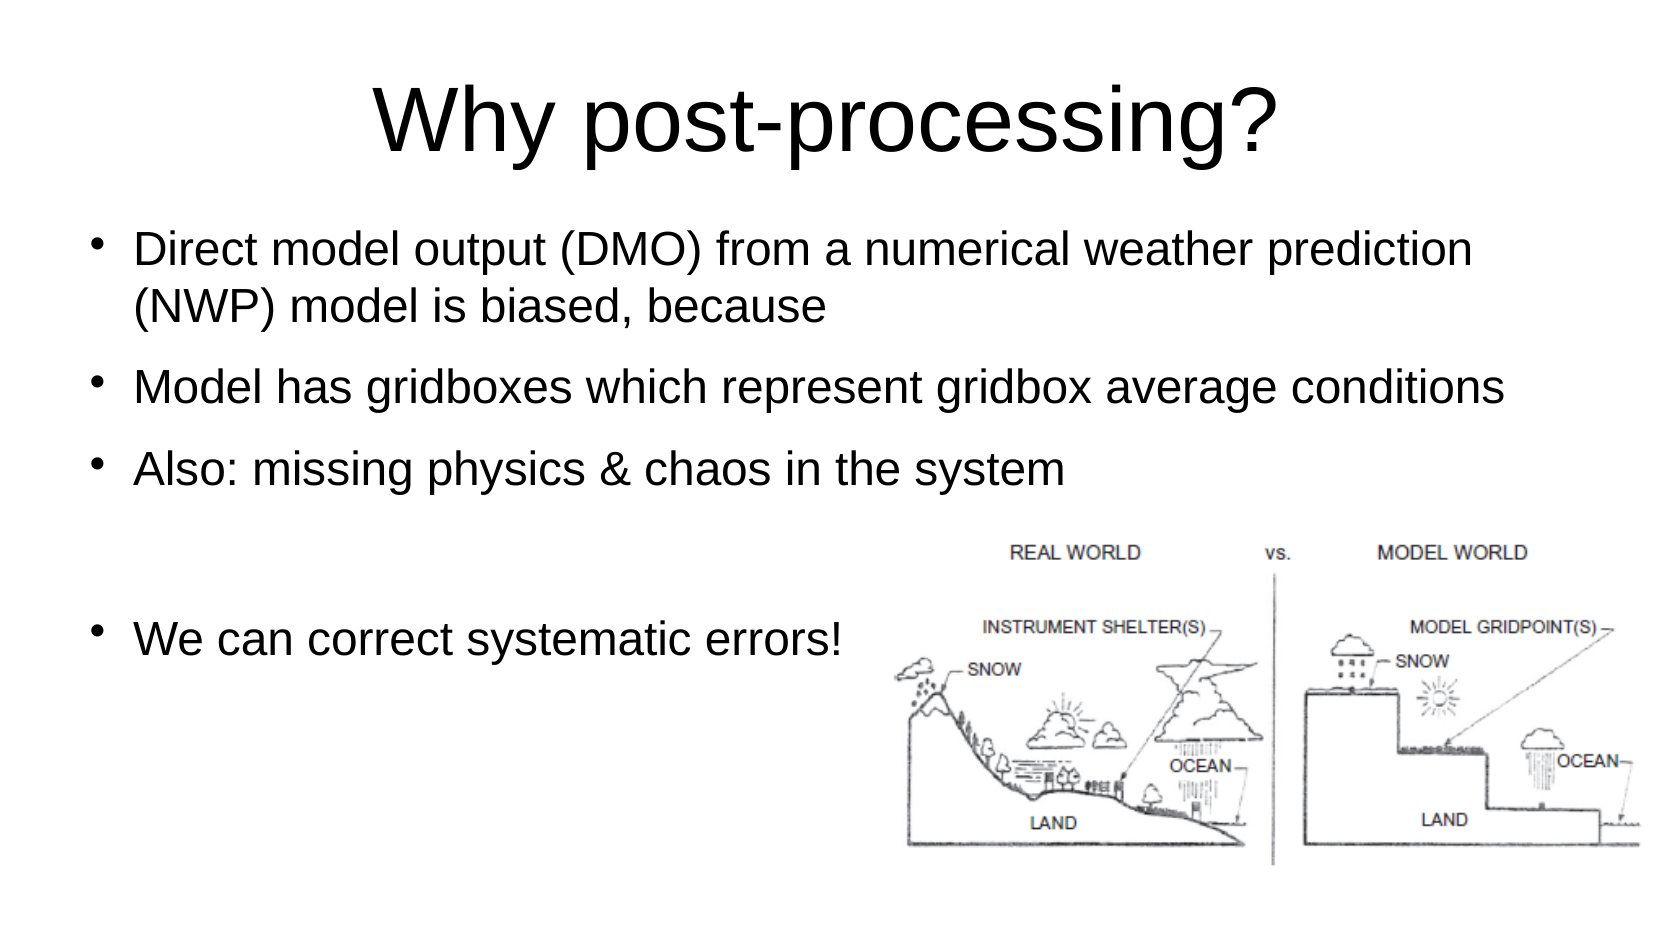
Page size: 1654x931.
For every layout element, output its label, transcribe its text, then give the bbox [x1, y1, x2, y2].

text_box Direct model output (DMO) from a numerical weather prediction (NWP) model is biased, because Model has gridboxes which represent gridbox average conditions Also: missing physics & chaos in the system We can correct systematic errors! [75, 217, 1560, 675]
text_box Why post-processing? [82, 37, 1571, 193]
picture [870, 524, 1654, 877]
